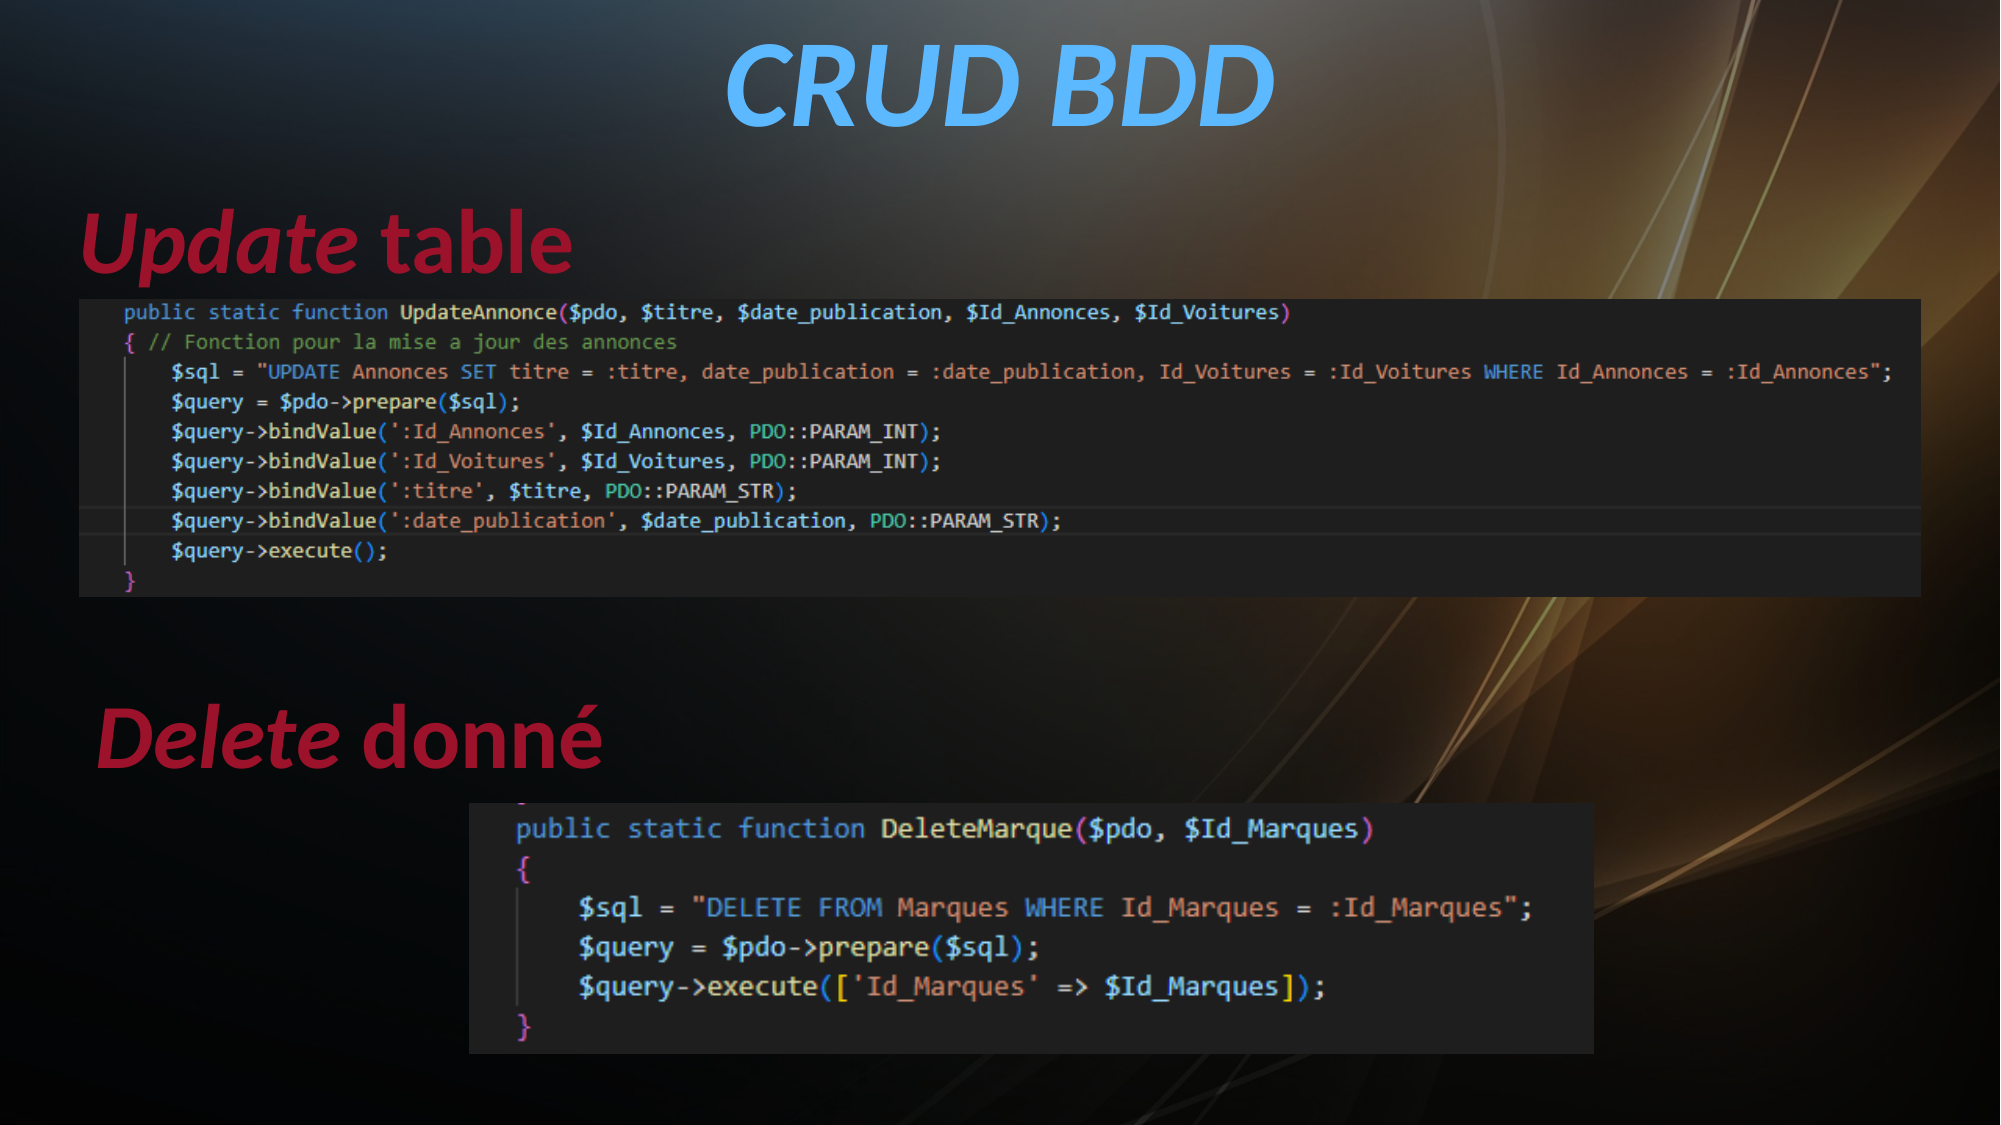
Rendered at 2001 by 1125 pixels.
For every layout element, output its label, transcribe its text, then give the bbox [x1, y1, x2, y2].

text_box Delete donné [2, 681, 698, 806]
text_box Update table [0, 186, 675, 311]
text_box CRUD BDD [249, 10, 1750, 165]
picture [0, 0, 2000, 1125]
